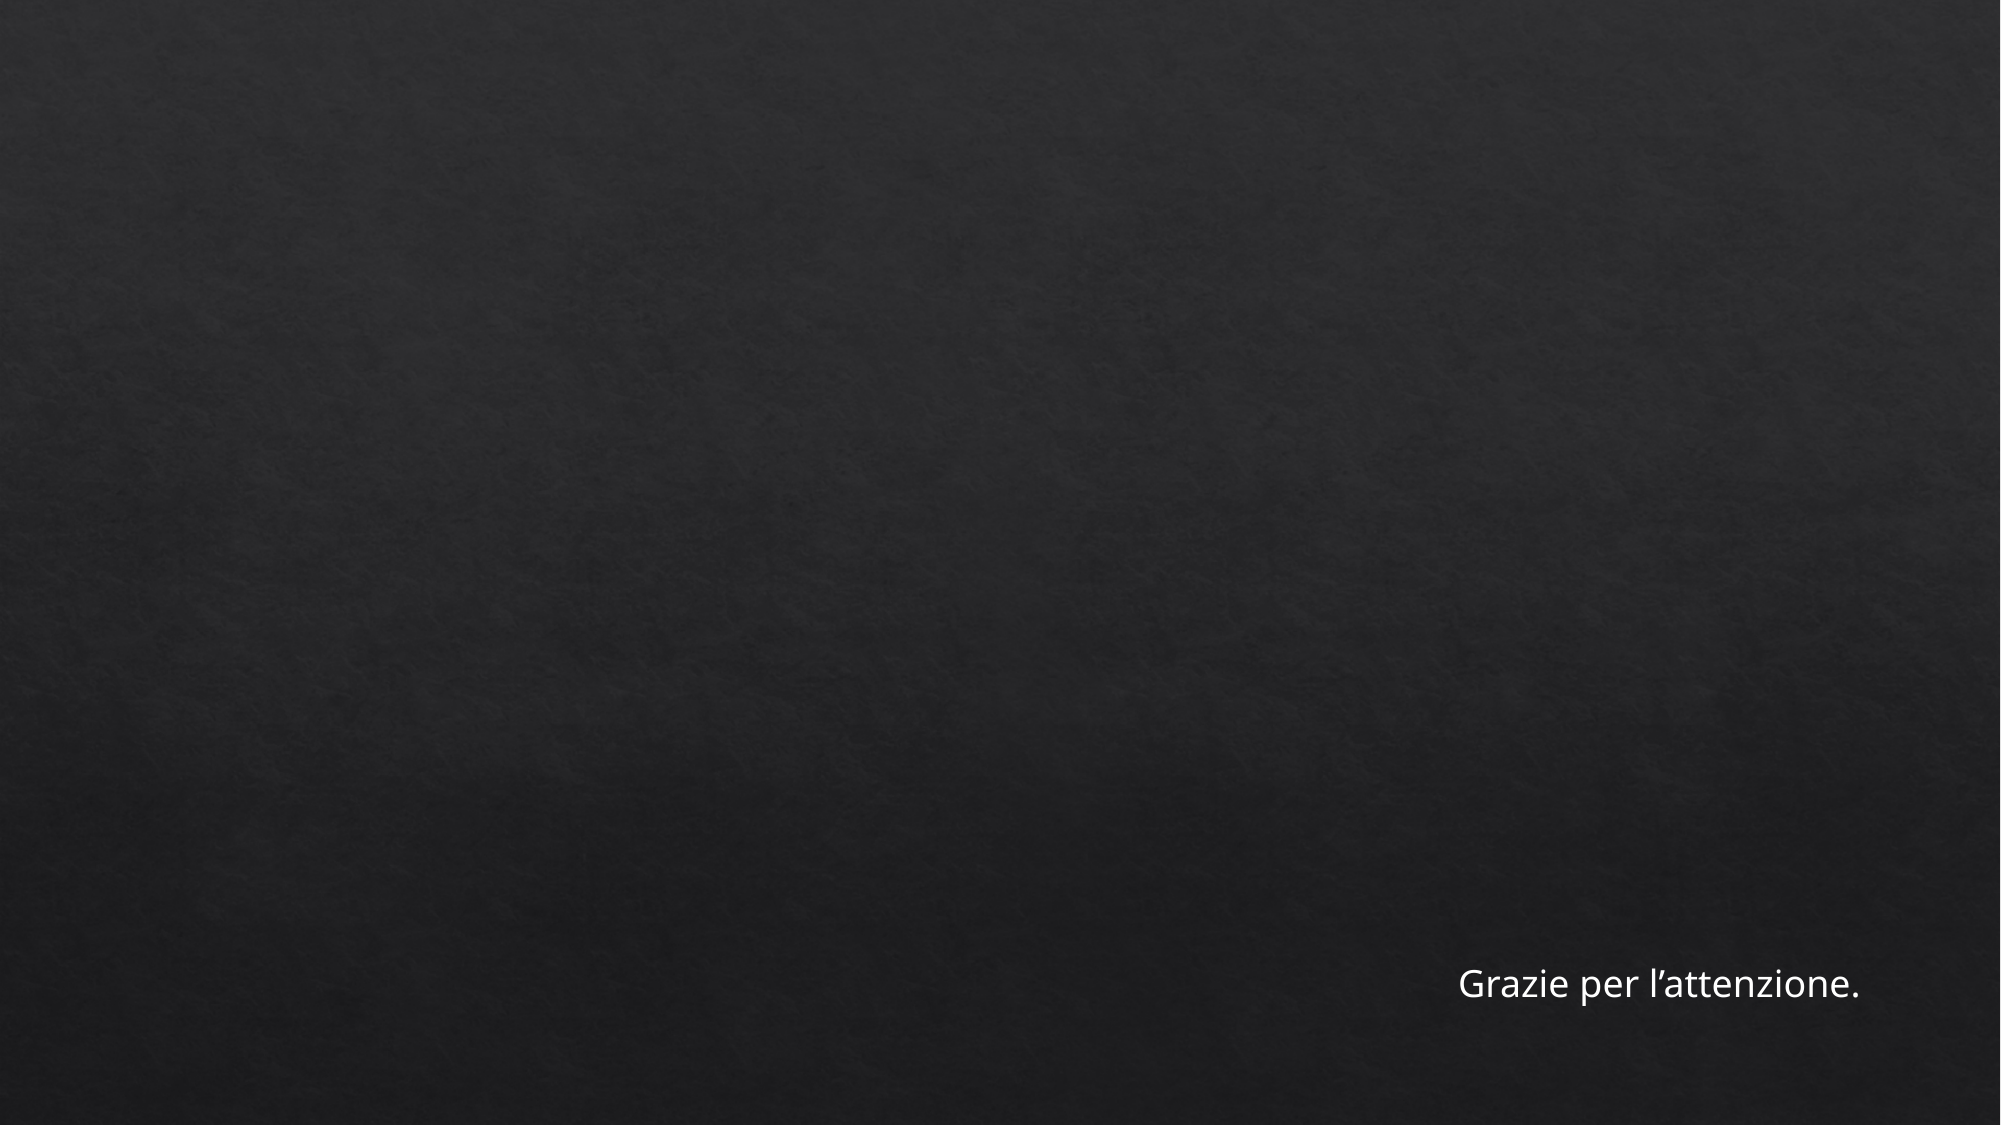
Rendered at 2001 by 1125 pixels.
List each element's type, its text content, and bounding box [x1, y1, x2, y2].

text_box Grazie per l’attenzione. [1443, 952, 1859, 1014]
